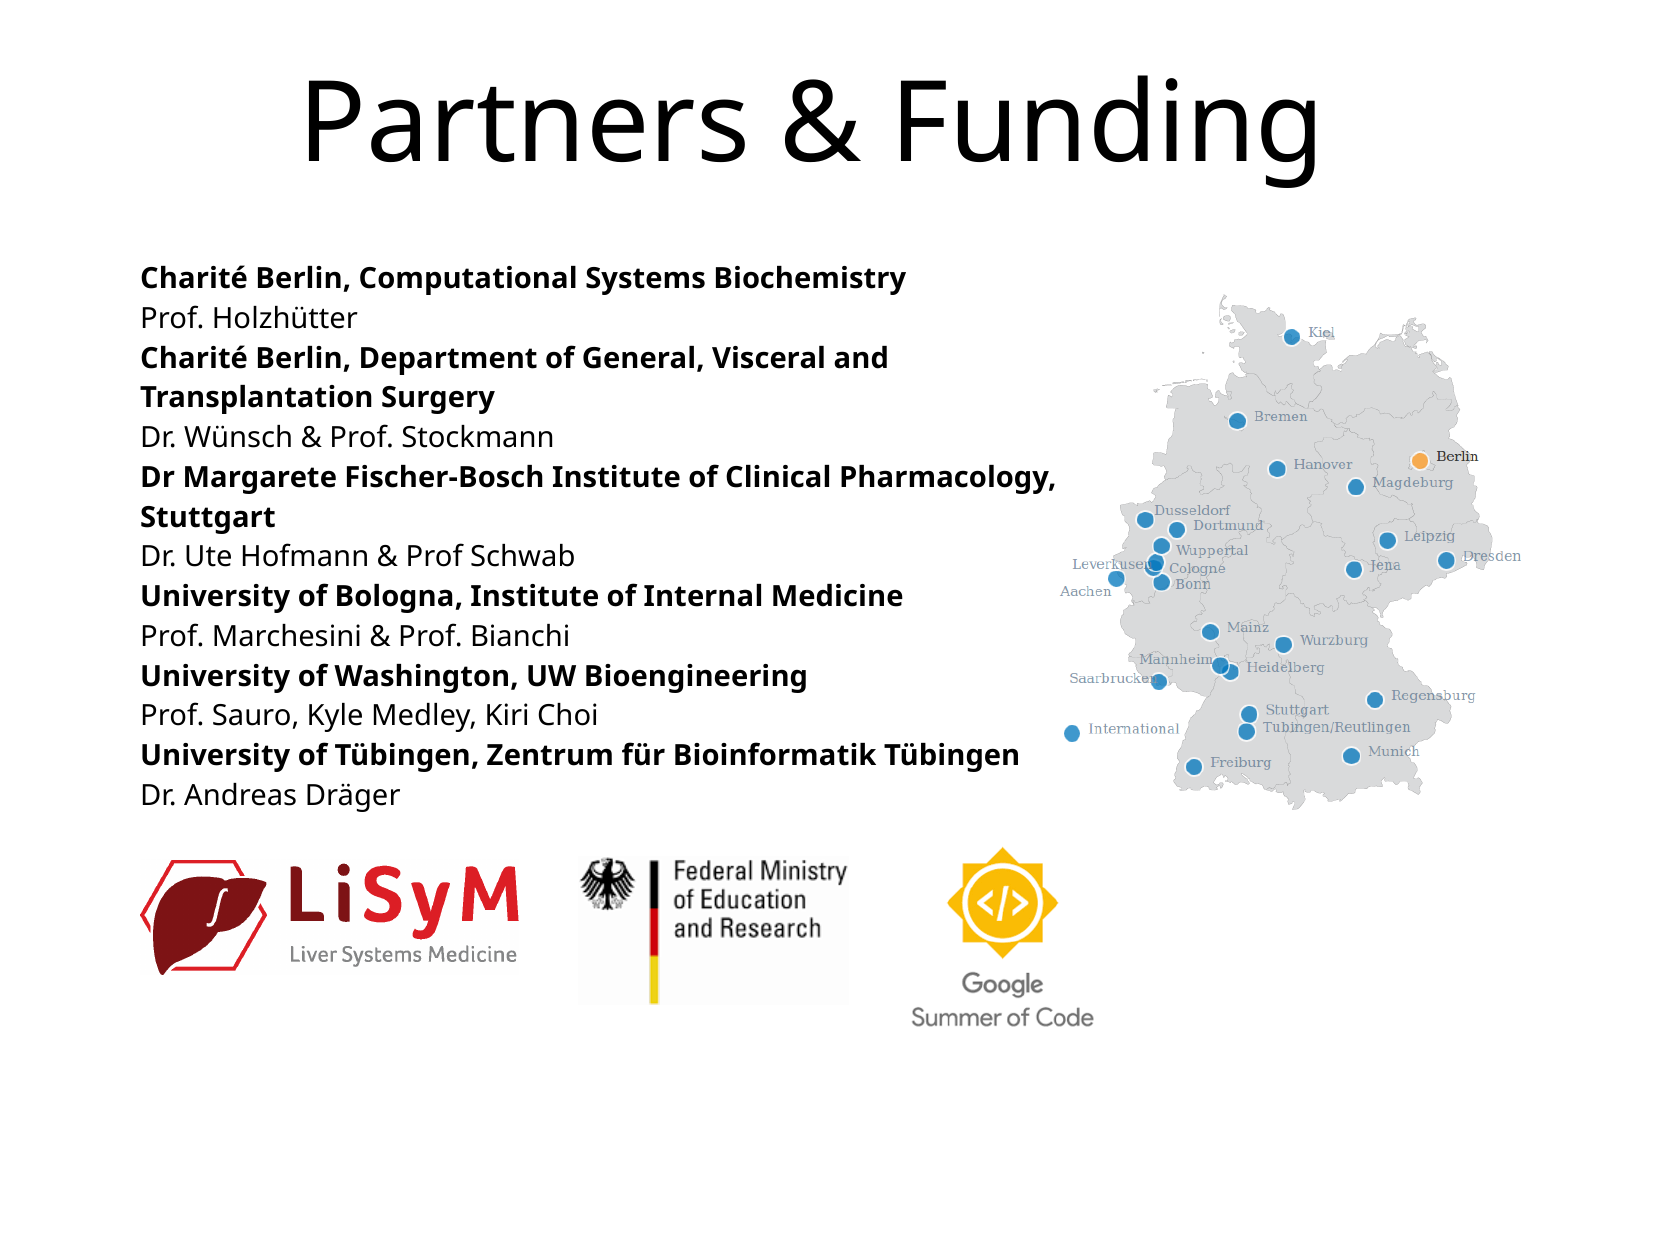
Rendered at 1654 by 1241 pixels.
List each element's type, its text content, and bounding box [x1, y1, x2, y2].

picture [895, 834, 1111, 1051]
title Partners & Funding [82, 13, 1571, 222]
picture [1060, 294, 1521, 811]
picture [578, 856, 849, 1006]
list Charité Berlin, Computational Systems Biochemistry Prof. Holzhütter Charité Berlin, Department of General, Visceral and Transplantation Surgery Dr. Wünsch & Prof. Stockmann Dr Margarete Fischer-Bosch Institute of Clinical Pharmacology, Stuttgart Dr. Ute Hofmann & Prof Schwab University of Bologna, Institute of Internal Medicine Prof. Marchesini & Prof. Bianchi University of Washington, UW Bioengineering Prof. Sauro, Kyle Medley, Kiri Choi University of Tübingen, Zentrum für Bioinformatik Tübingen Dr. Andreas Dräger [140, 257, 1060, 1191]
picture [140, 859, 519, 976]
